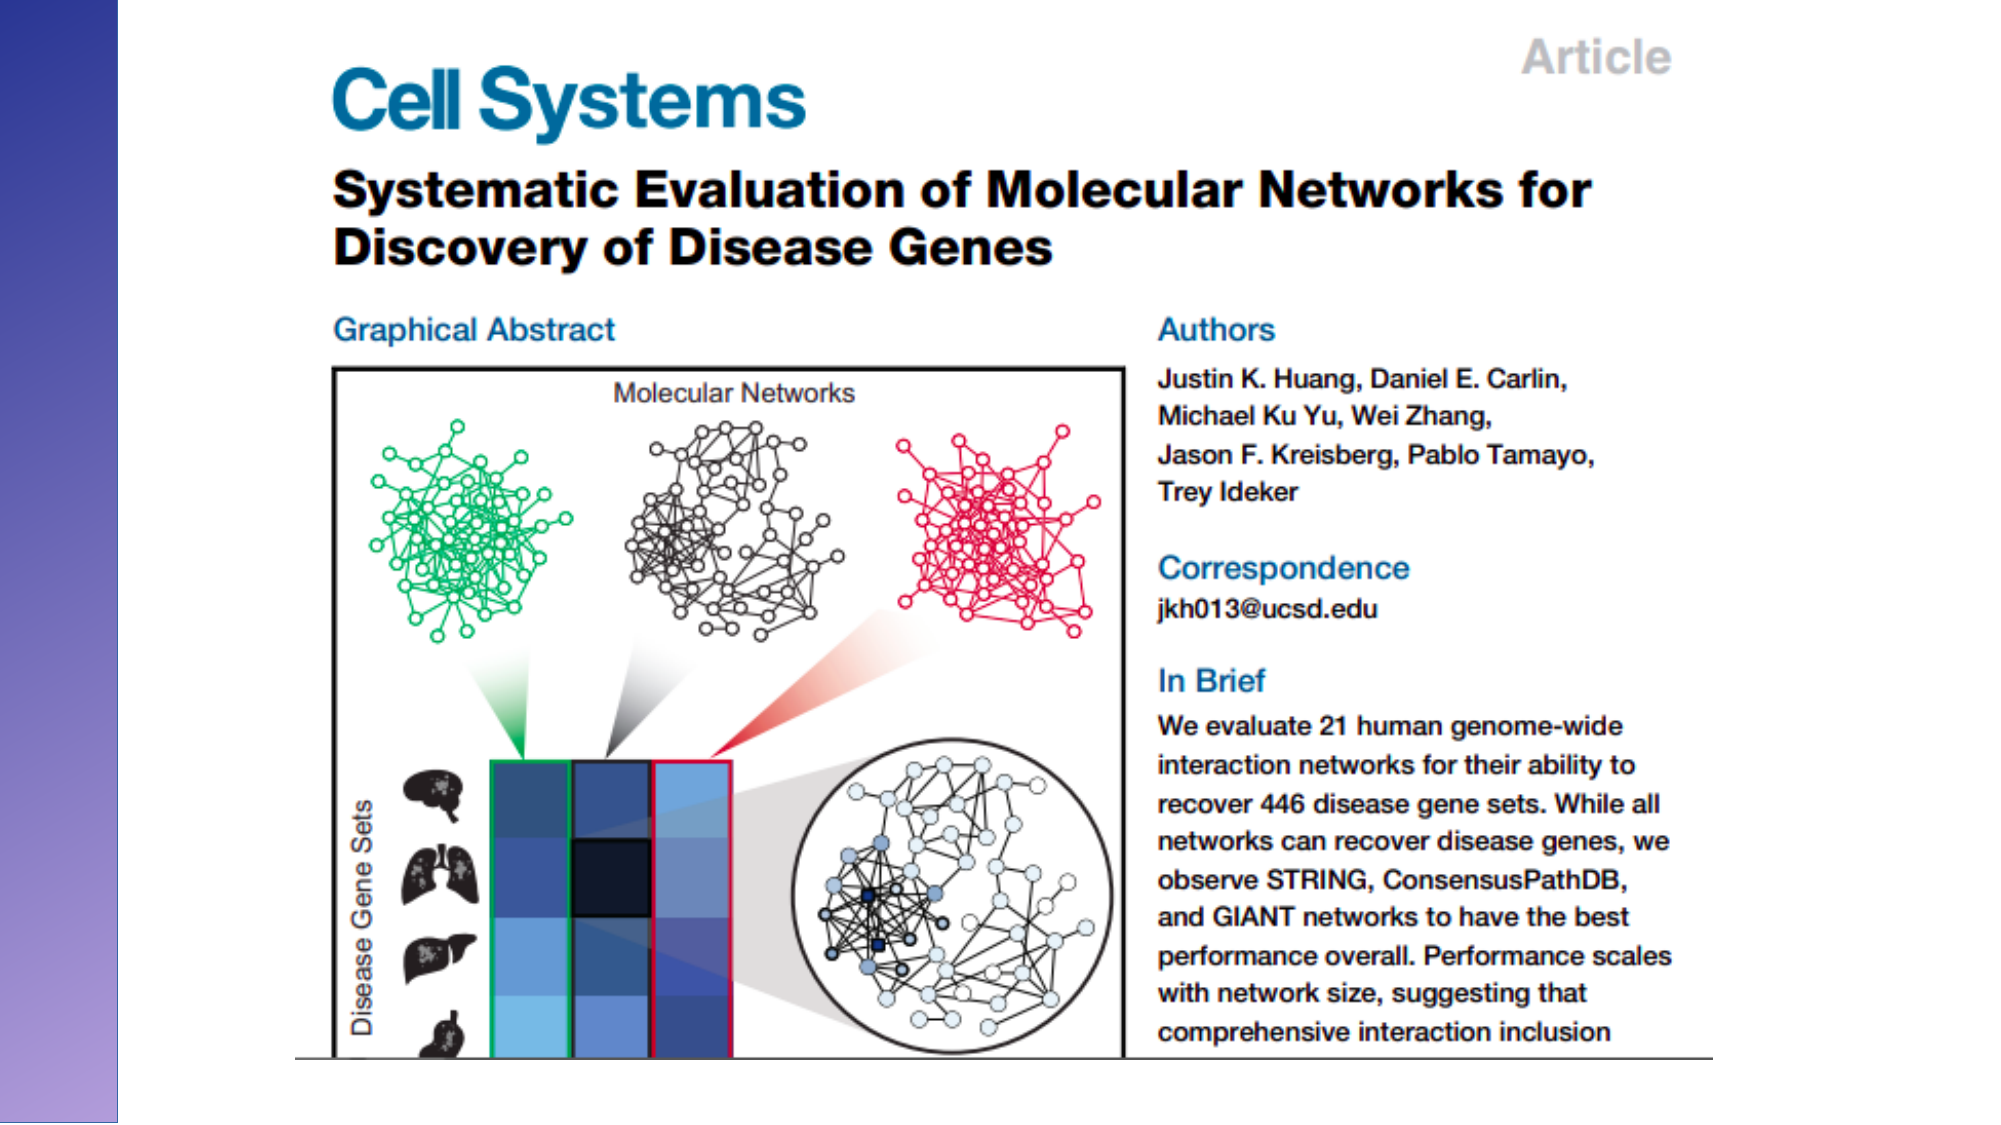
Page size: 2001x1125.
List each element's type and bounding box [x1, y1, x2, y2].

text_box [0, 0, 118, 1123]
picture [295, 29, 1713, 1060]
